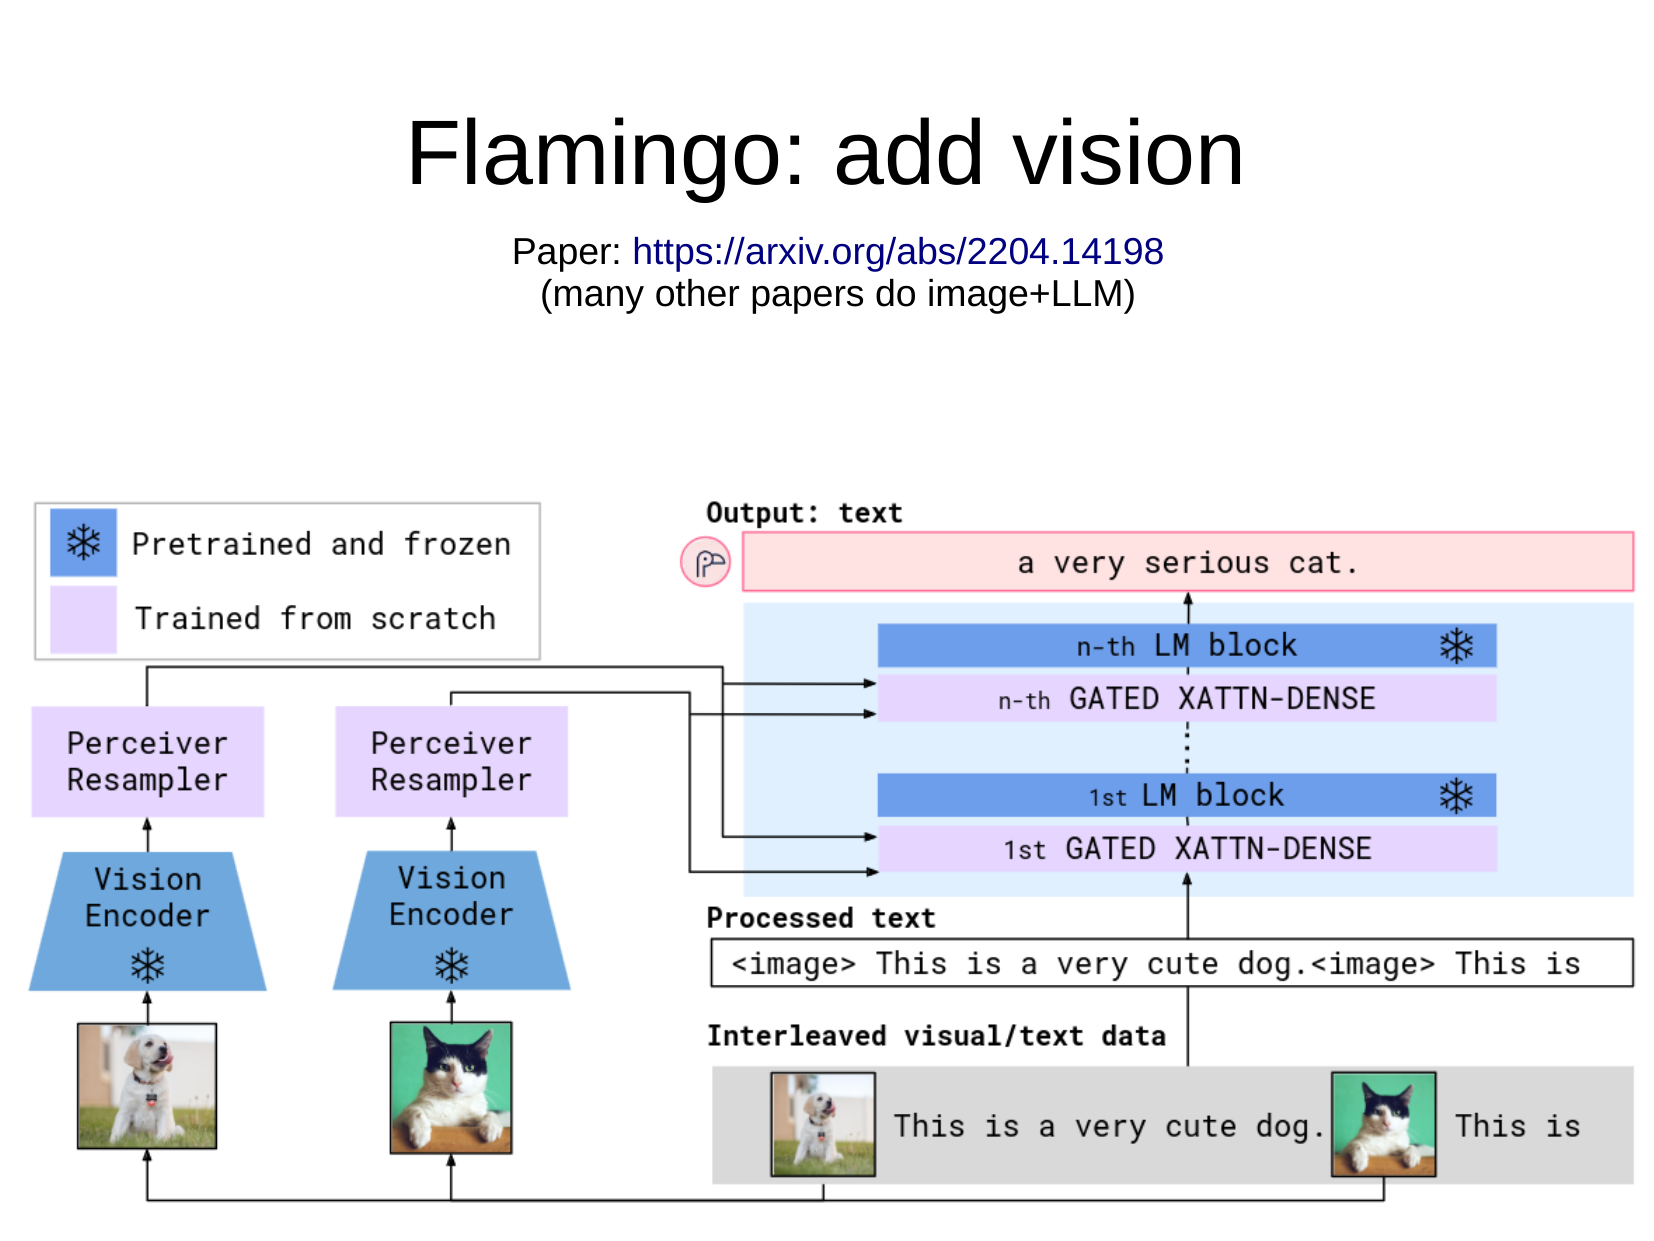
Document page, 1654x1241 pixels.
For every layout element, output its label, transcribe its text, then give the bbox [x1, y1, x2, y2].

text_box Paper: https://arxiv.org/abs/2204.14198 (many other papers do image+LLM) [461, 222, 1216, 322]
picture [7, 468, 1654, 1236]
title Flamingo: add vision [82, 49, 1571, 257]
